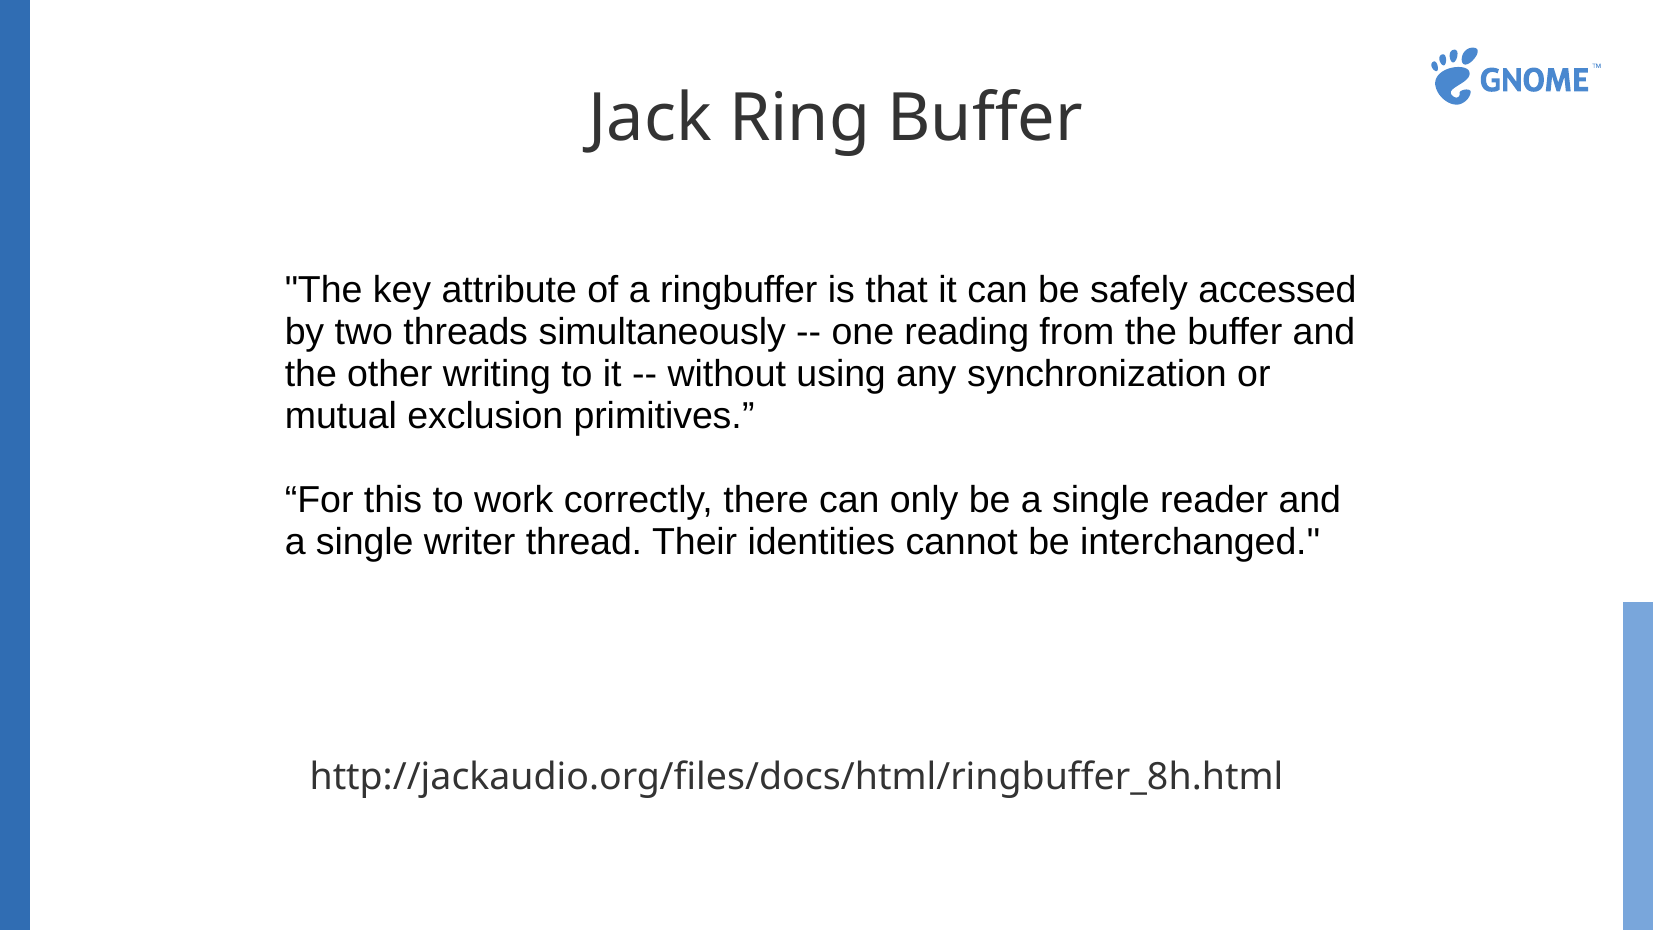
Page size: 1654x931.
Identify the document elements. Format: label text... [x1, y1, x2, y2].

list http://jackaudio.org/files/docs/html/ringbuffer_8h.html [82, 750, 1441, 871]
text_box "The key attribute of a ringbuffer is that it can be safely accessed by two threads simultaneously -- one reading from the buffer and the other writing to it -- without using any synchronization or mutual exclusion primitives.” “For this to work correctly, there can only be a single reader and a single writer thread. Their identities cannot be interchanged." [270, 261, 1383, 571]
title Jack Ring Buffer [82, 37, 1591, 193]
